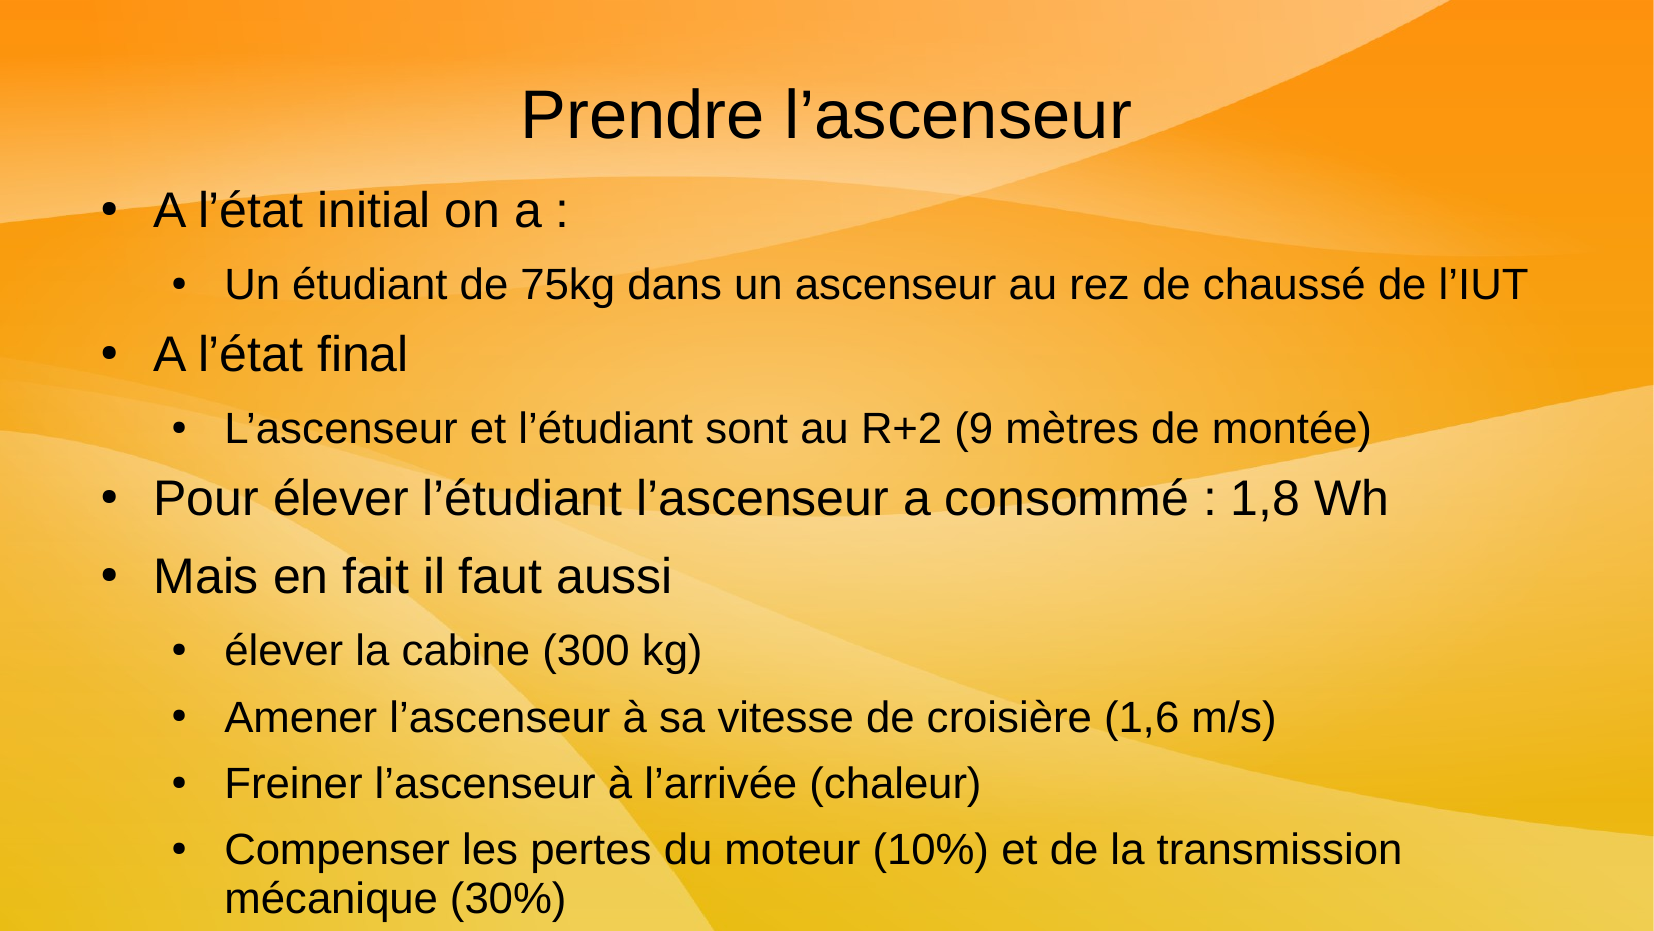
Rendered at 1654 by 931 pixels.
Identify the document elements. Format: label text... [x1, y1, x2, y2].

list A l’état initial on a : Un étudiant de 75kg dans un ascenseur au rez de chaussé de l’IUT A l’état final L’ascenseur et l’étudiant sont au R+2 (9 mètres de montée) Pour élever l’étudiant l’ascenseur a consommé : 1,8 Wh Mais en fait il faut aussi élever la cabine (300 kg) Amener l’ascenseur à sa vitesse de croisière (1,6 m/s) Freiner l’ascenseur à l’arrivée (chaleur) Compenser les pertes du moteur (10%) et de la transmission mécanique (30%) [82, 182, 1571, 923]
picture [0, 0, 1654, 931]
title Prendre l’ascenseur [82, 37, 1571, 182]
